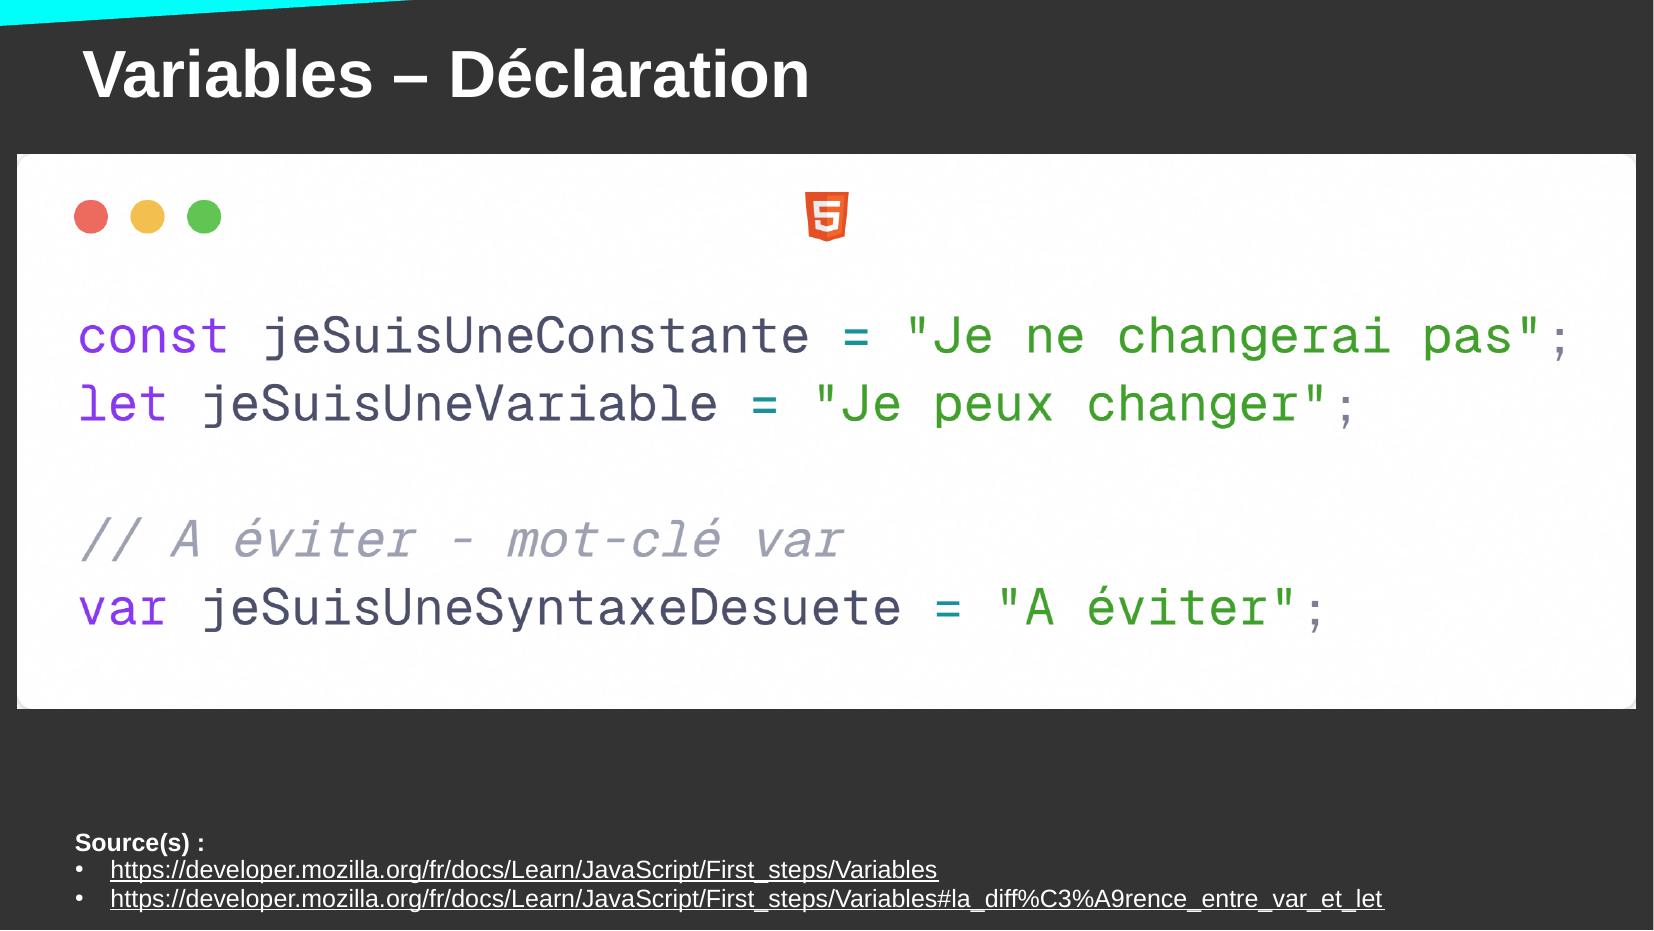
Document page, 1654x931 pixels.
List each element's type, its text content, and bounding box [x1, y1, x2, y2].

text_box Source(s) : https://developer.mozilla.org/fr/docs/Learn/JavaScript/First_steps/Variables https://developer.mozilla.org/fr/docs/Learn/JavaScript/First_steps/Variables#la_diff%C3%A9rence_entre_var_et_let [60, 820, 1583, 920]
picture [17, 154, 1636, 709]
title Variables – Déclaration [82, 37, 1571, 114]
text_box [0, 0, 413, 26]
